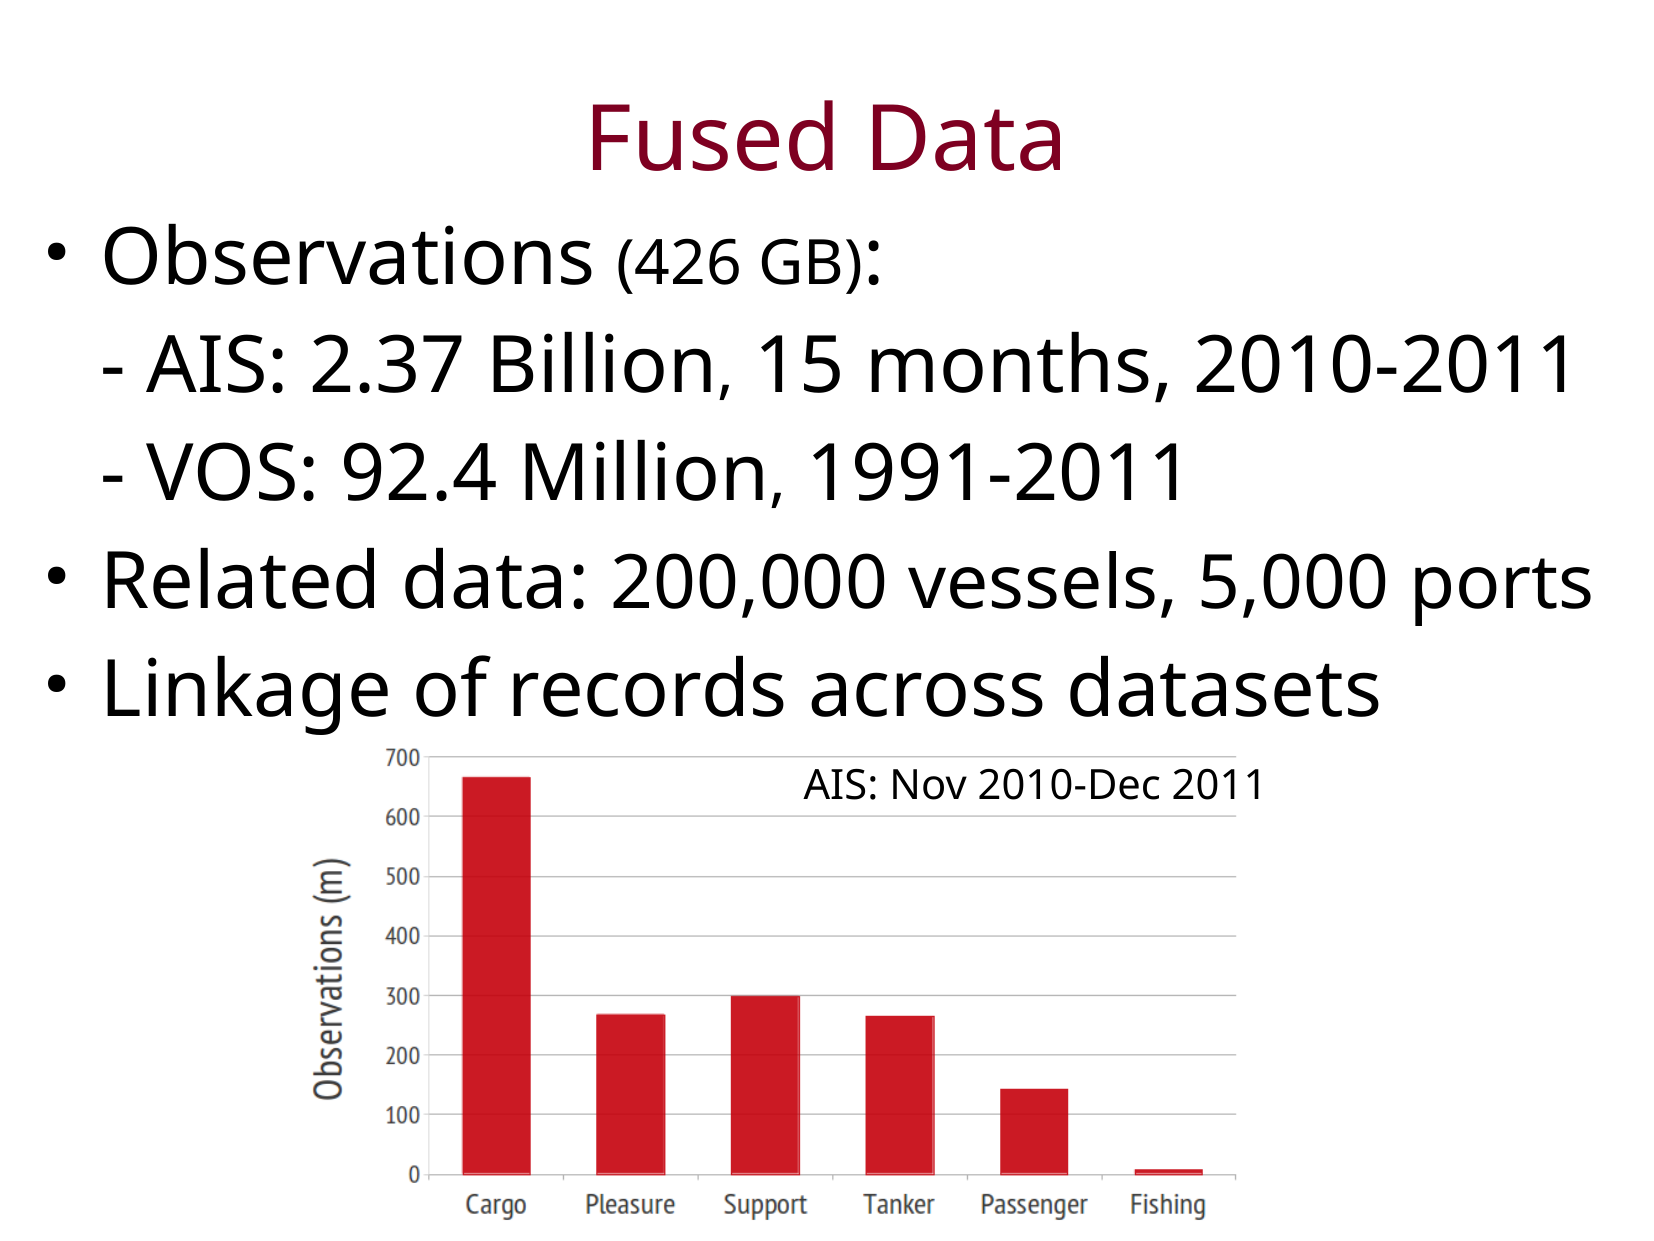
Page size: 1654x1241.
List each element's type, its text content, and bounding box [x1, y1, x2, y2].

text_box Observations (426 GB): - AIS: 2.37 Billion, 15 months, 2010-2011 - VOS: 92.4 Million, 1991-2011 Related data: 200,000 vessels, 5,000 ports Linkage of records across datasets [30, 141, 1617, 727]
picture [285, 727, 1261, 1241]
title Fused Data [82, 31, 1571, 141]
text_box AIS: Nov 2010-Dec 2011 [788, 746, 1240, 811]
